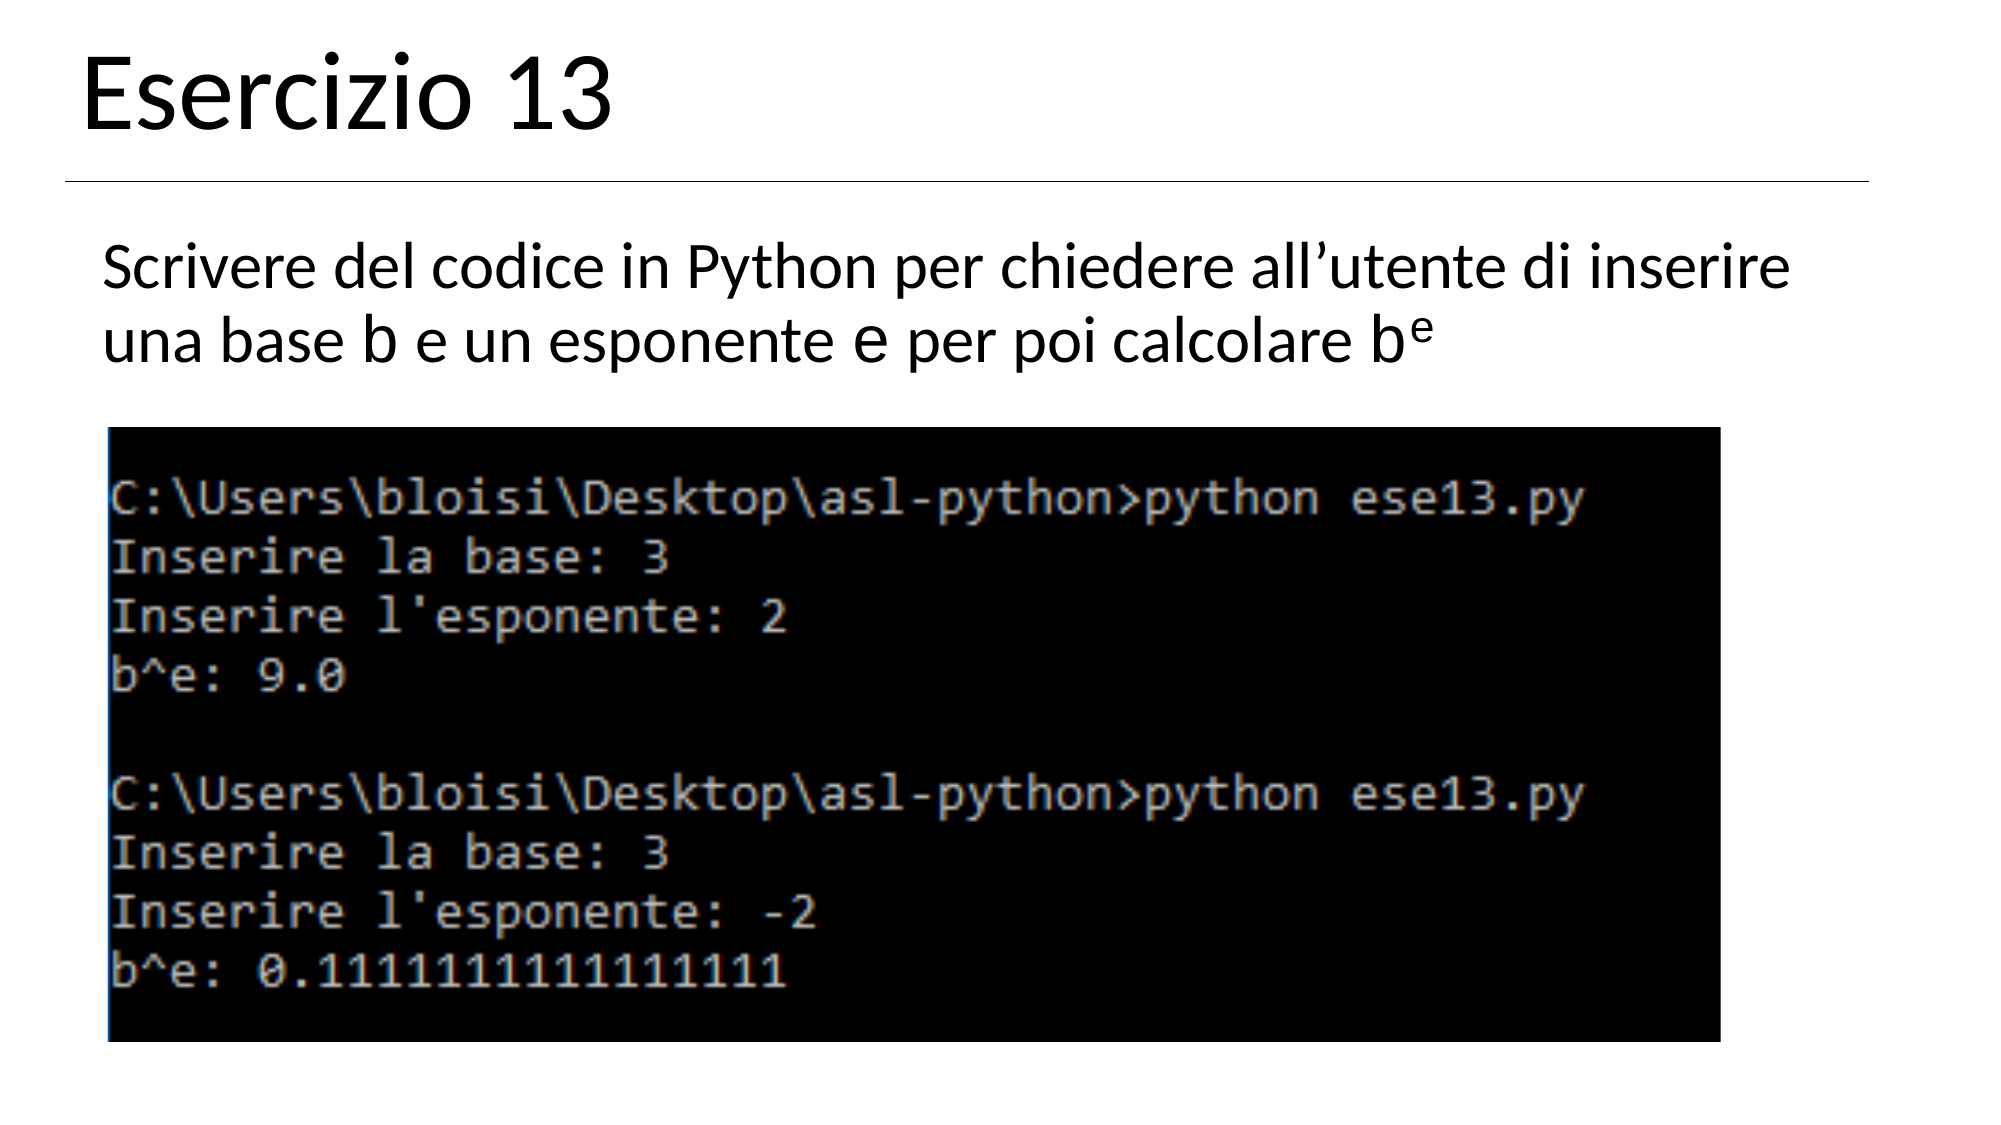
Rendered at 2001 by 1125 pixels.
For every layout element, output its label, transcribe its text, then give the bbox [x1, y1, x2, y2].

text_box Scrivere del codice in Python per chiedere all’utente di inserire una base b e un esponente e per poi calcolare be [87, 222, 1825, 385]
picture [107, 427, 1721, 1042]
text_box Esercizio 13 [64, 24, 1899, 182]
